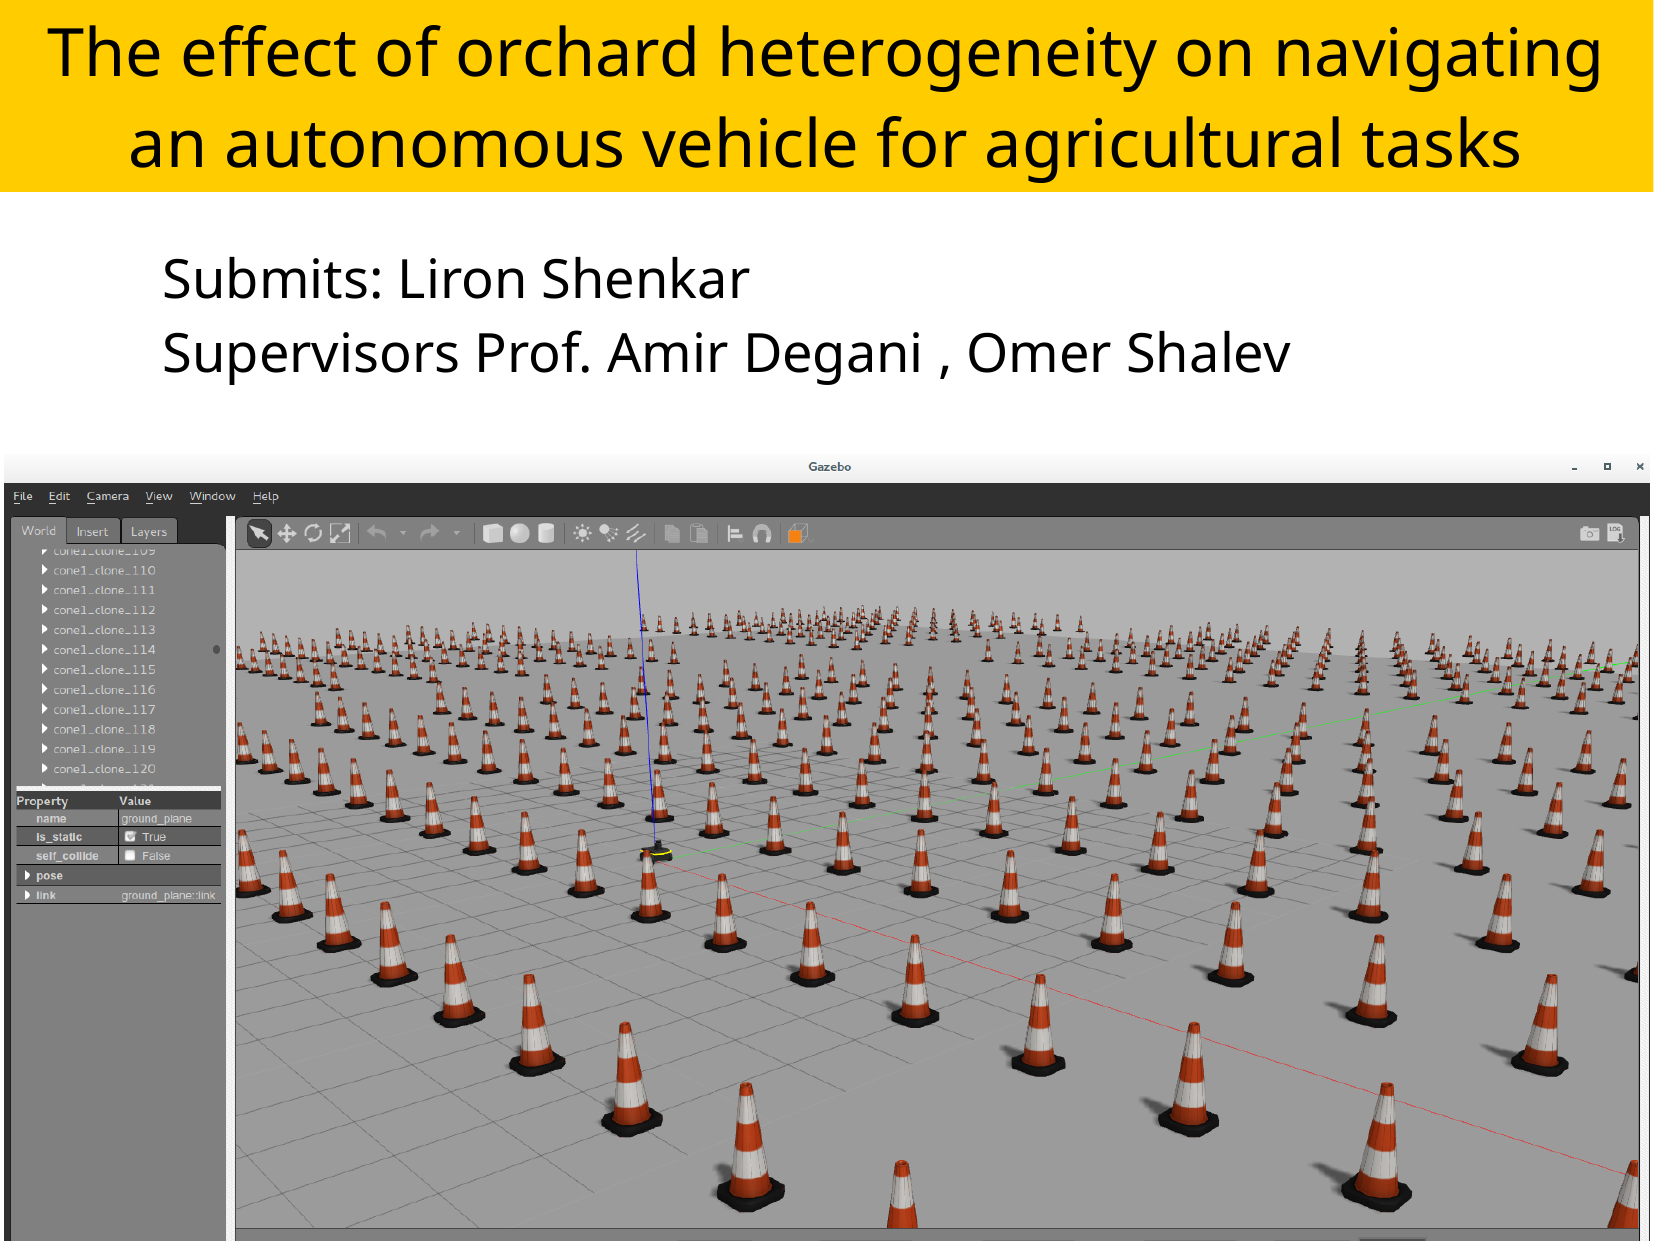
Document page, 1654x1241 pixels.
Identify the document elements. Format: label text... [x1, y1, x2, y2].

text_box Submits: Liron Shenkar Supervisors Prof. Amir Degani , Omer Shalev [147, 233, 1516, 405]
title [82, 192, 1571, 340]
picture [4, 454, 1650, 1241]
title The effect of orchard heterogeneity on navigating an autonomous vehicle for agricultural tasks [0, 0, 1654, 192]
